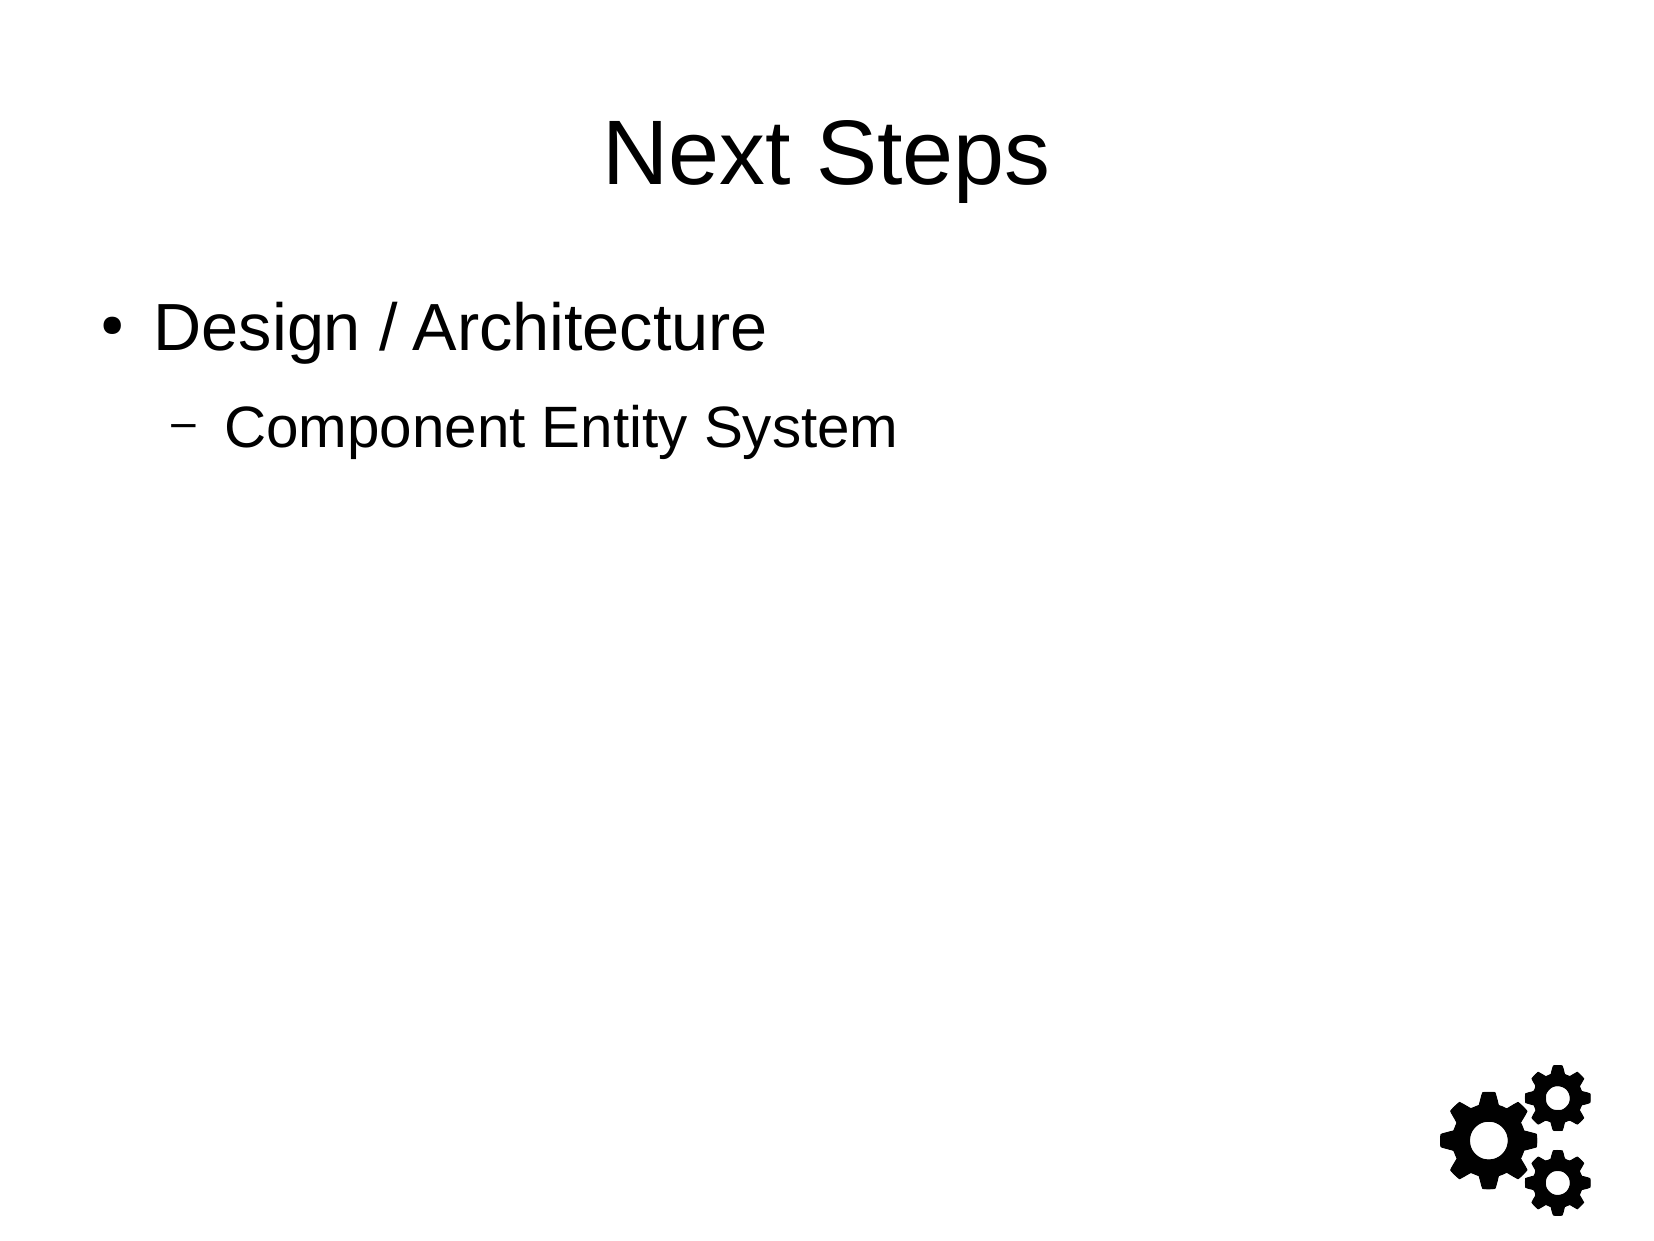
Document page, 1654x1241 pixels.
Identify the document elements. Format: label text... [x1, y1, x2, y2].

picture [1440, 1065, 1591, 1216]
title Next Steps [82, 49, 1571, 257]
list Design / Architecture Component Entity System [82, 290, 1571, 1010]
